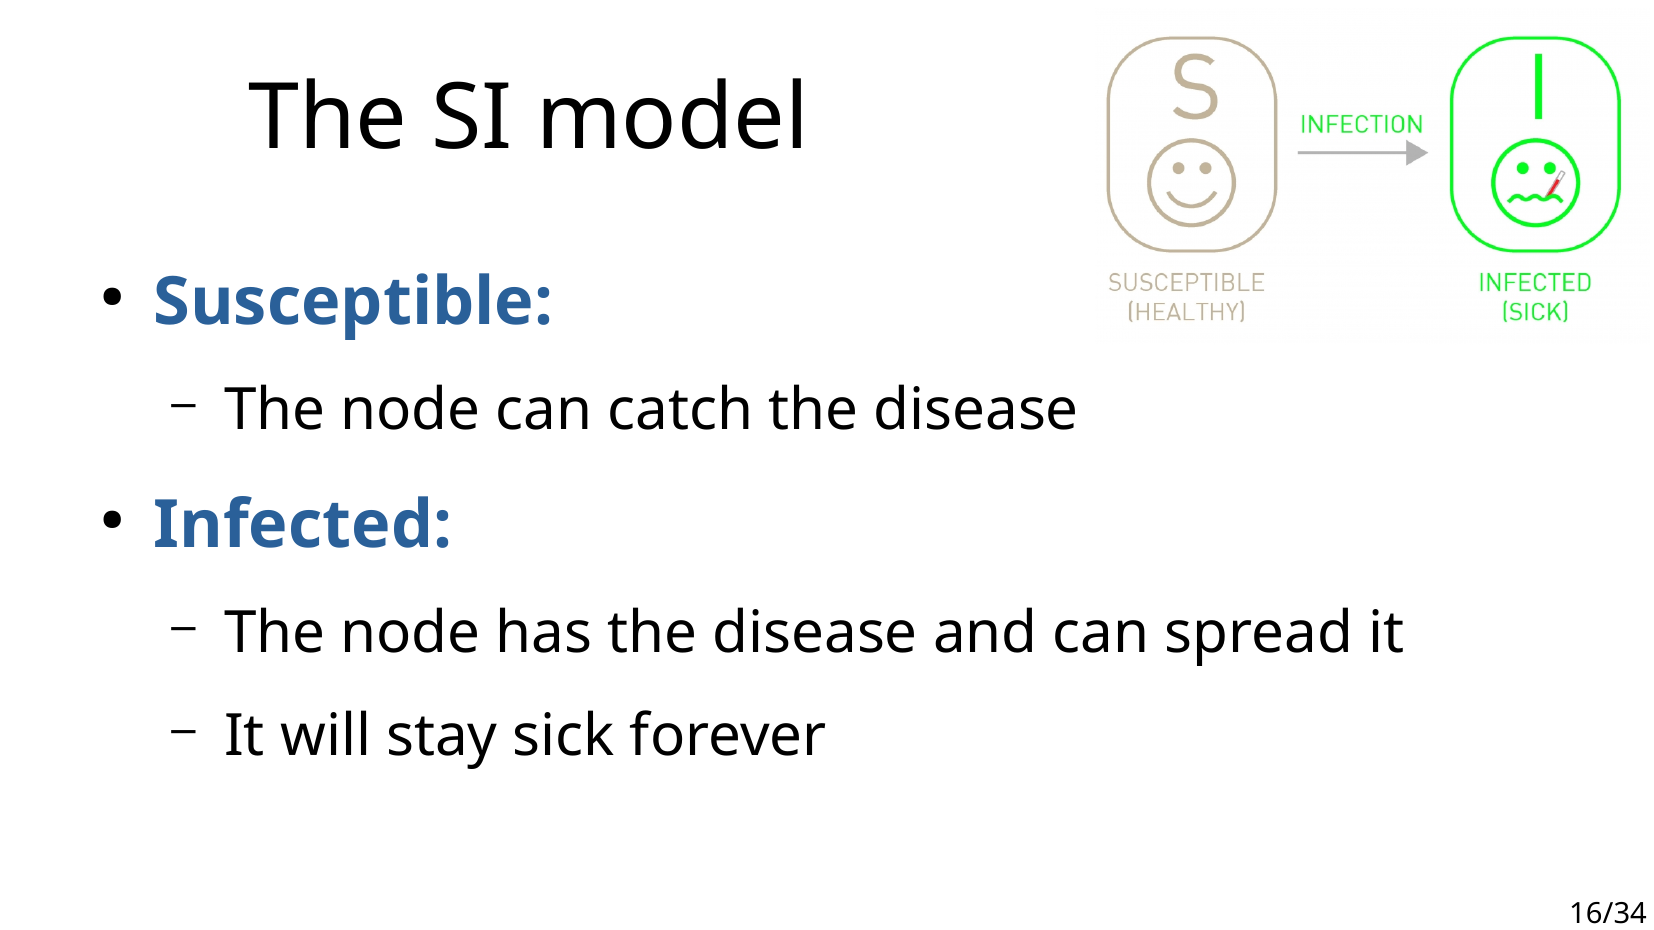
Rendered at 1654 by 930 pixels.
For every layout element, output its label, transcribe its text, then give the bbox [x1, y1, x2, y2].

list Susceptible: The node can catch the disease Infected: The node has the disease and can spread it It will stay sick forever [82, 252, 1571, 886]
title The SI model [82, 1, 976, 225]
picture [1095, 8, 1650, 345]
